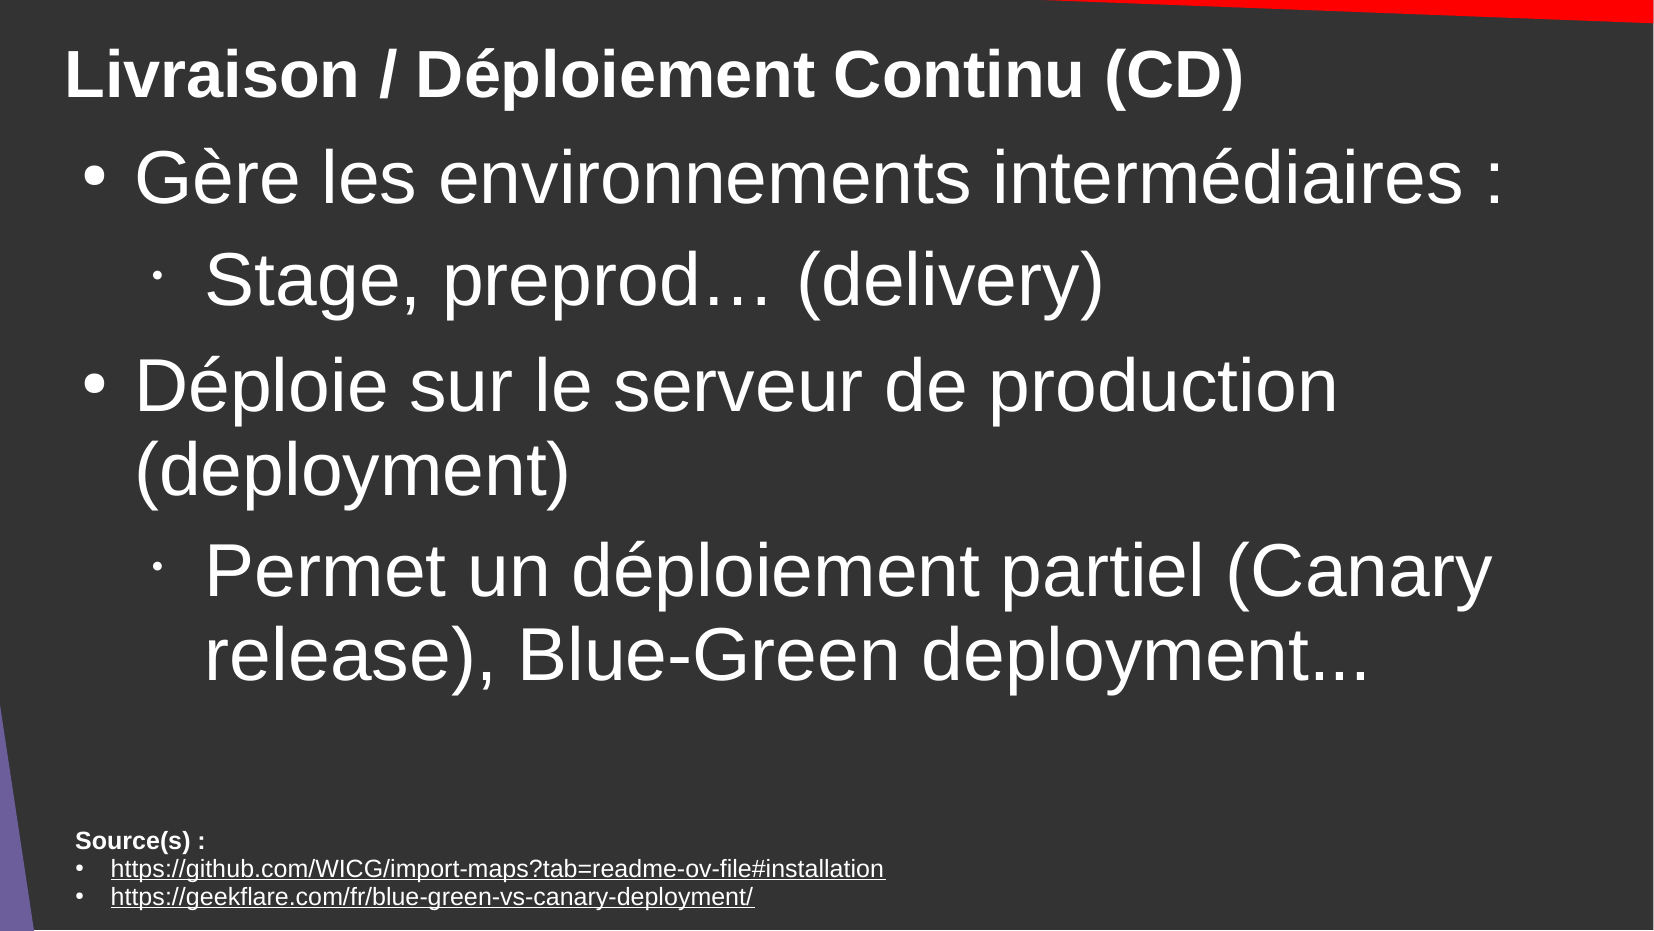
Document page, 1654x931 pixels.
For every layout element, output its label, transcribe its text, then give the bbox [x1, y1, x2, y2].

text_box Source(s) : https://github.com/WICG/import-maps?tab=readme-ov-file#installation https://geekflare.com/fr/blue-green-vs-canary-deployment/ [60, 809, 1546, 919]
title Livraison / Déploiement Continu (CD) [64, 37, 1471, 119]
list Gère les environnements intermédiaires : Stage, preprod… (delivery) Déploie sur le serveur de production (deployment) Permet un déploiement partiel (Canary release), Blue-Green deployment... [63, 135, 1542, 809]
text_box [0, 704, 35, 931]
text_box [1042, 0, 1654, 24]
